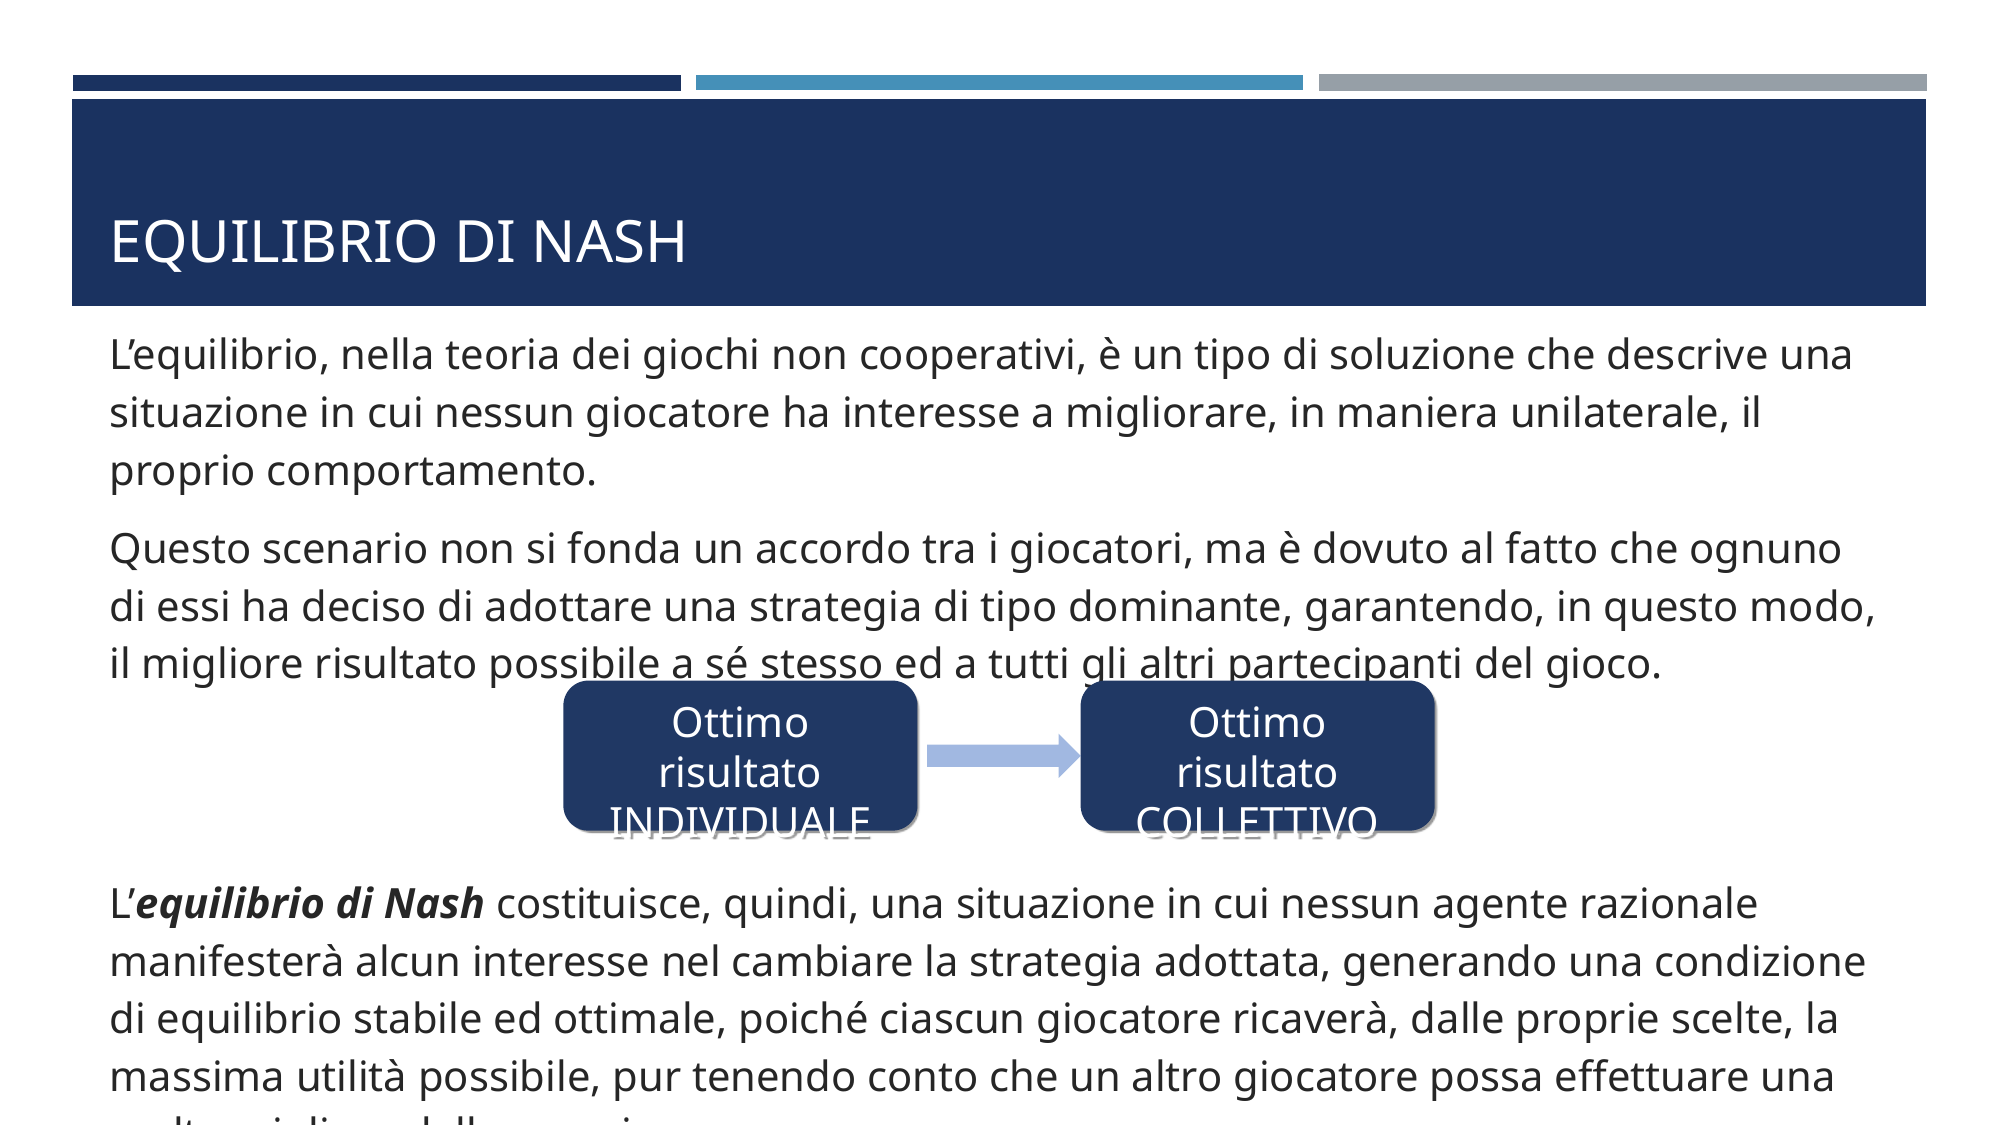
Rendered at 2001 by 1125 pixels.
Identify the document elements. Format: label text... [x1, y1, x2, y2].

text_box Ottimo risultato INDIVIDUALE [563, 680, 918, 831]
text_box [927, 733, 1081, 778]
title Equilibrio di nash [94, 119, 1904, 282]
text_box L’equilibrio, nella teoria dei giochi non cooperativi, è un tipo di soluzione che descrive una situazione in cui nessun giocatore ha interesse a migliorare, in maniera unilaterale, il proprio comportamento. Questo scenario non si fonda un accordo tra i giocatori, ma è dovuto al fatto che ognuno di essi ha deciso di adottare una strategia di tipo dominante, garantendo, in questo modo, il migliore risultato possibile a sé stesso ed a tutti gli altri partecipanti del gioco. [94, 313, 1904, 650]
text_box Ottimo risultato COLLETTIVO [1080, 680, 1435, 831]
text_box L’equilibrio di Nash costituisce, quindi, una situazione in cui nessun agente razionale manifesterà alcun interesse nel cambiare la strategia adottata, generando una condizione di equilibrio stabile ed ottimale, poiché ciascun giocatore ricaverà, dalle proprie scelte, la massima utilità possibile, pur tenendo conto che un altro giocatore possa effettuare una scelta migliore della propria. [94, 862, 1904, 1106]
